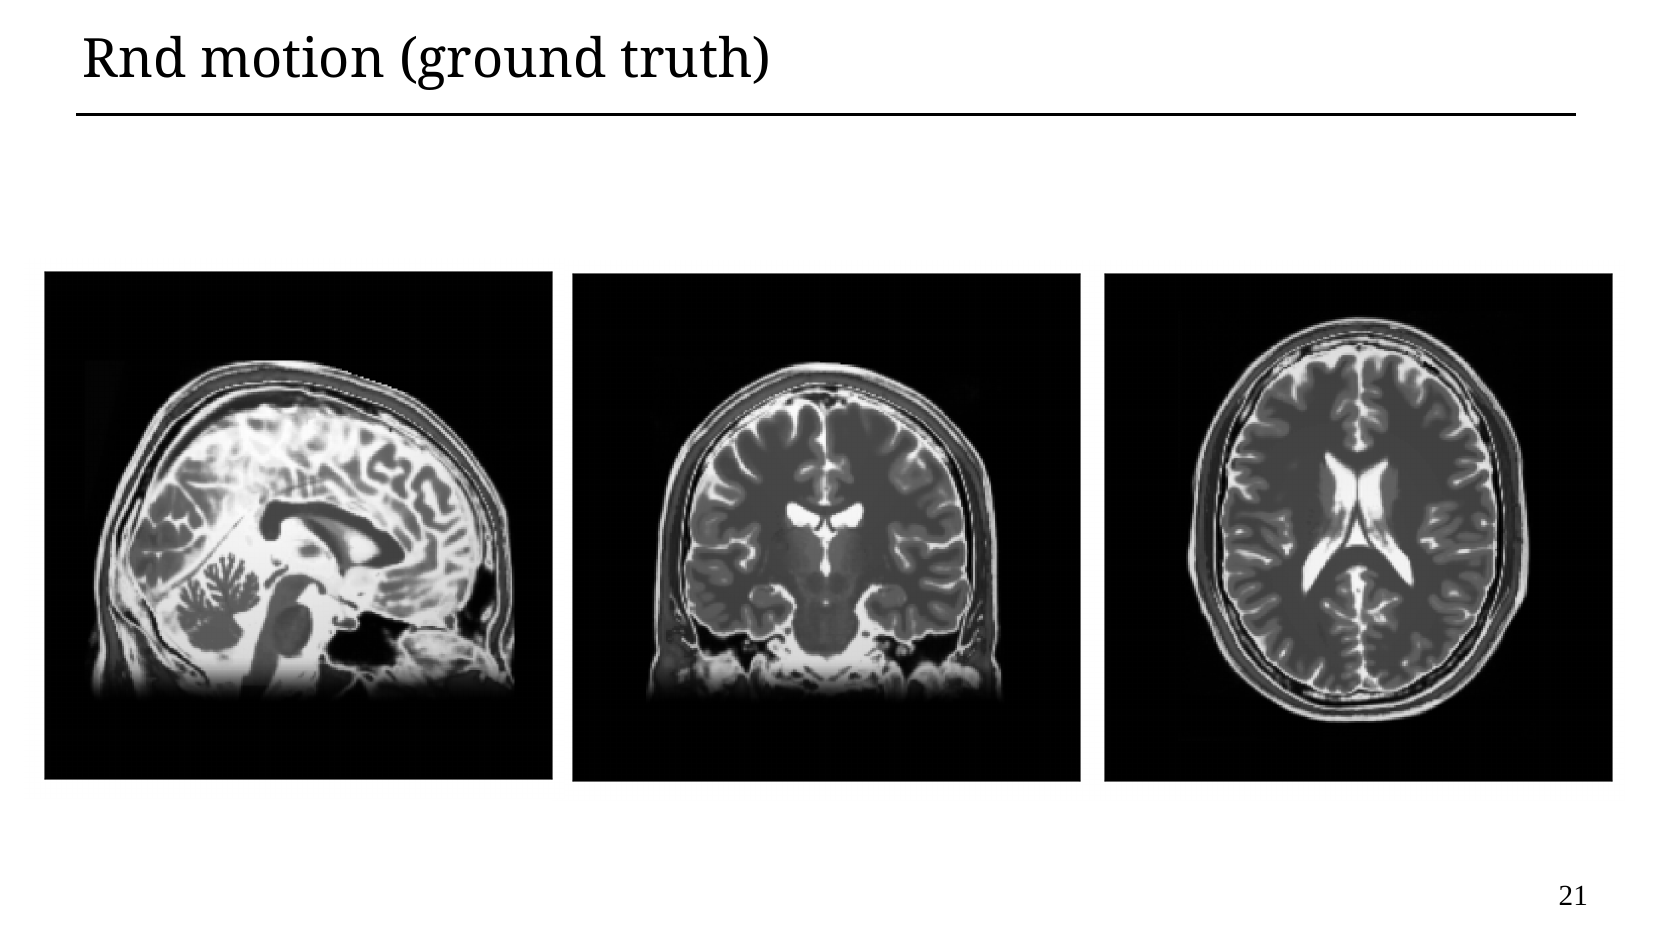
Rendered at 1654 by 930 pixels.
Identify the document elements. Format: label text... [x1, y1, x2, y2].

picture [24, 258, 1625, 801]
title Rnd motion (ground truth) [82, 7, 1571, 105]
